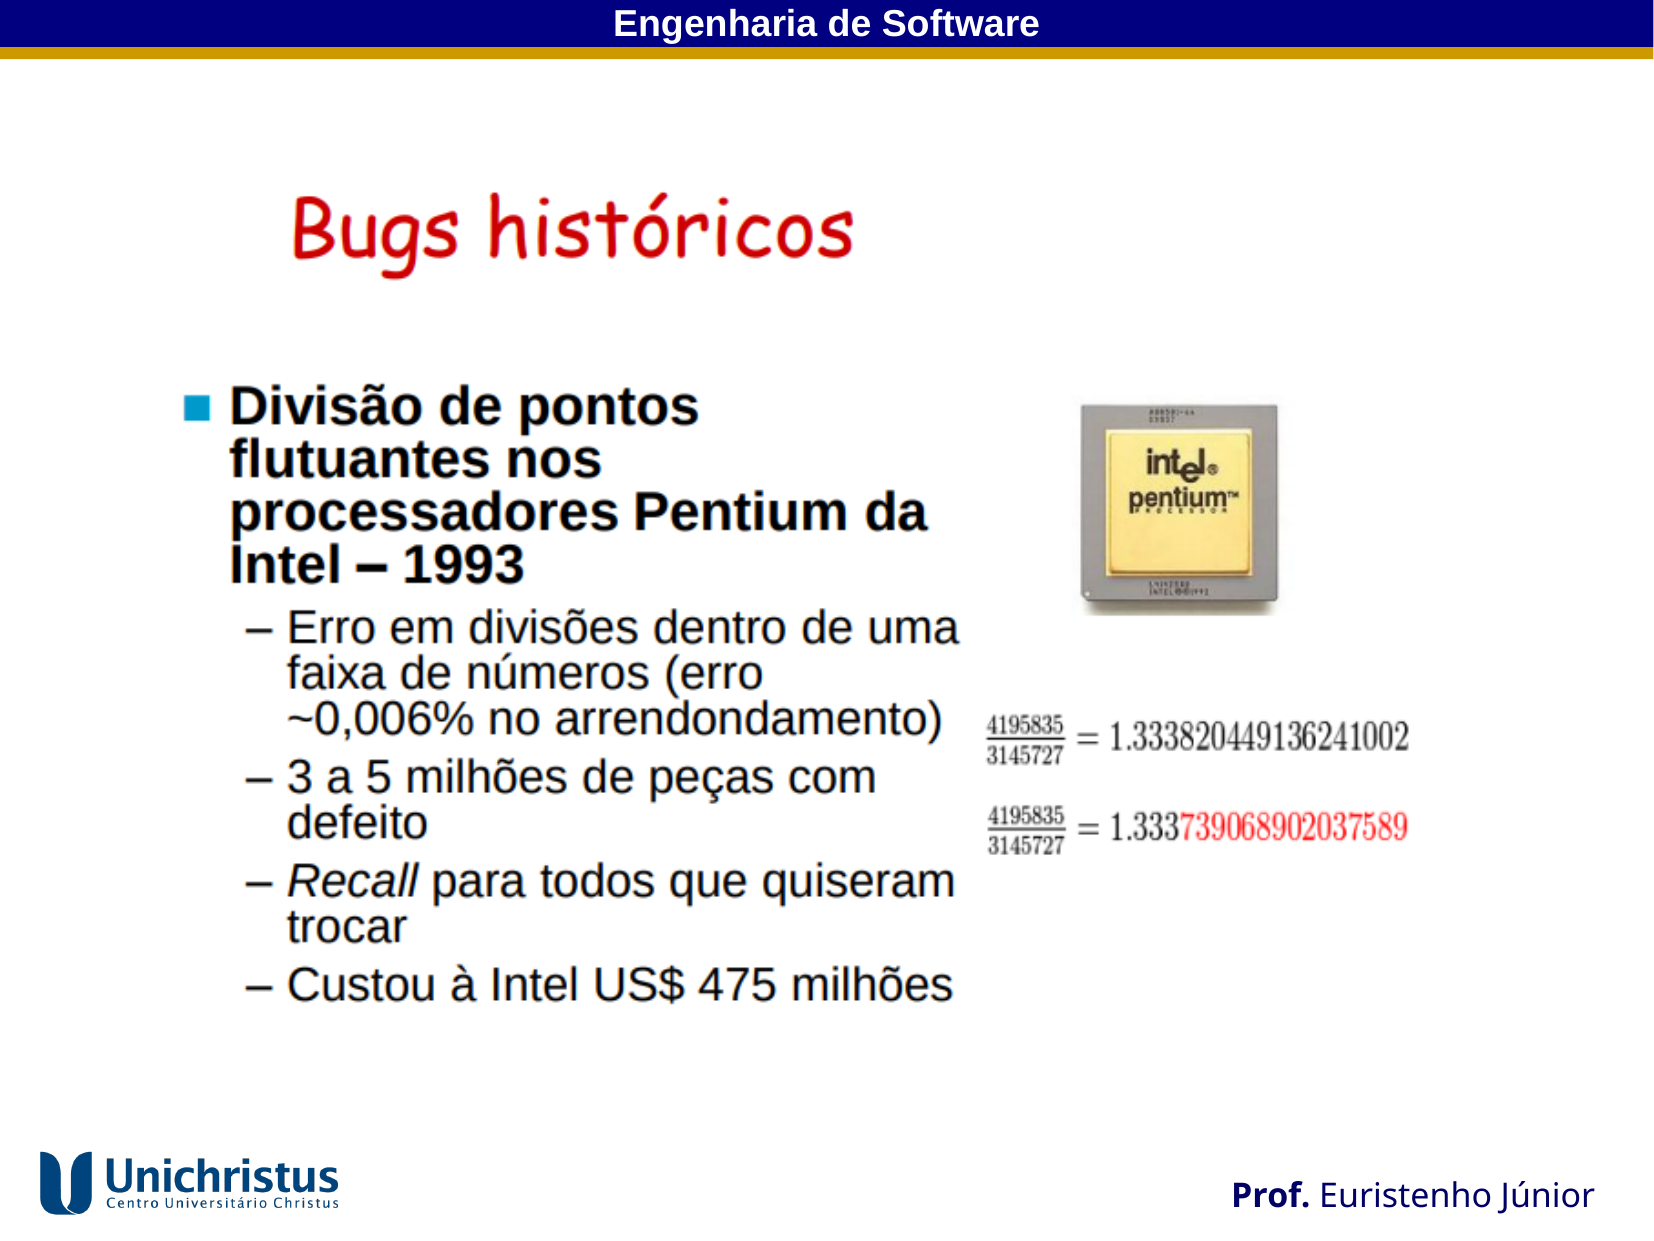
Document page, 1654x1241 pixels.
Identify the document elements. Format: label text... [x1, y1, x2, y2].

text_box Engenharia de Software [0, 0, 1654, 47]
picture [35, 1148, 343, 1217]
text_box Prof. Euristenho Júnior [1216, 1163, 1654, 1224]
picture [168, 184, 1418, 1030]
text_box [0, 47, 1654, 60]
